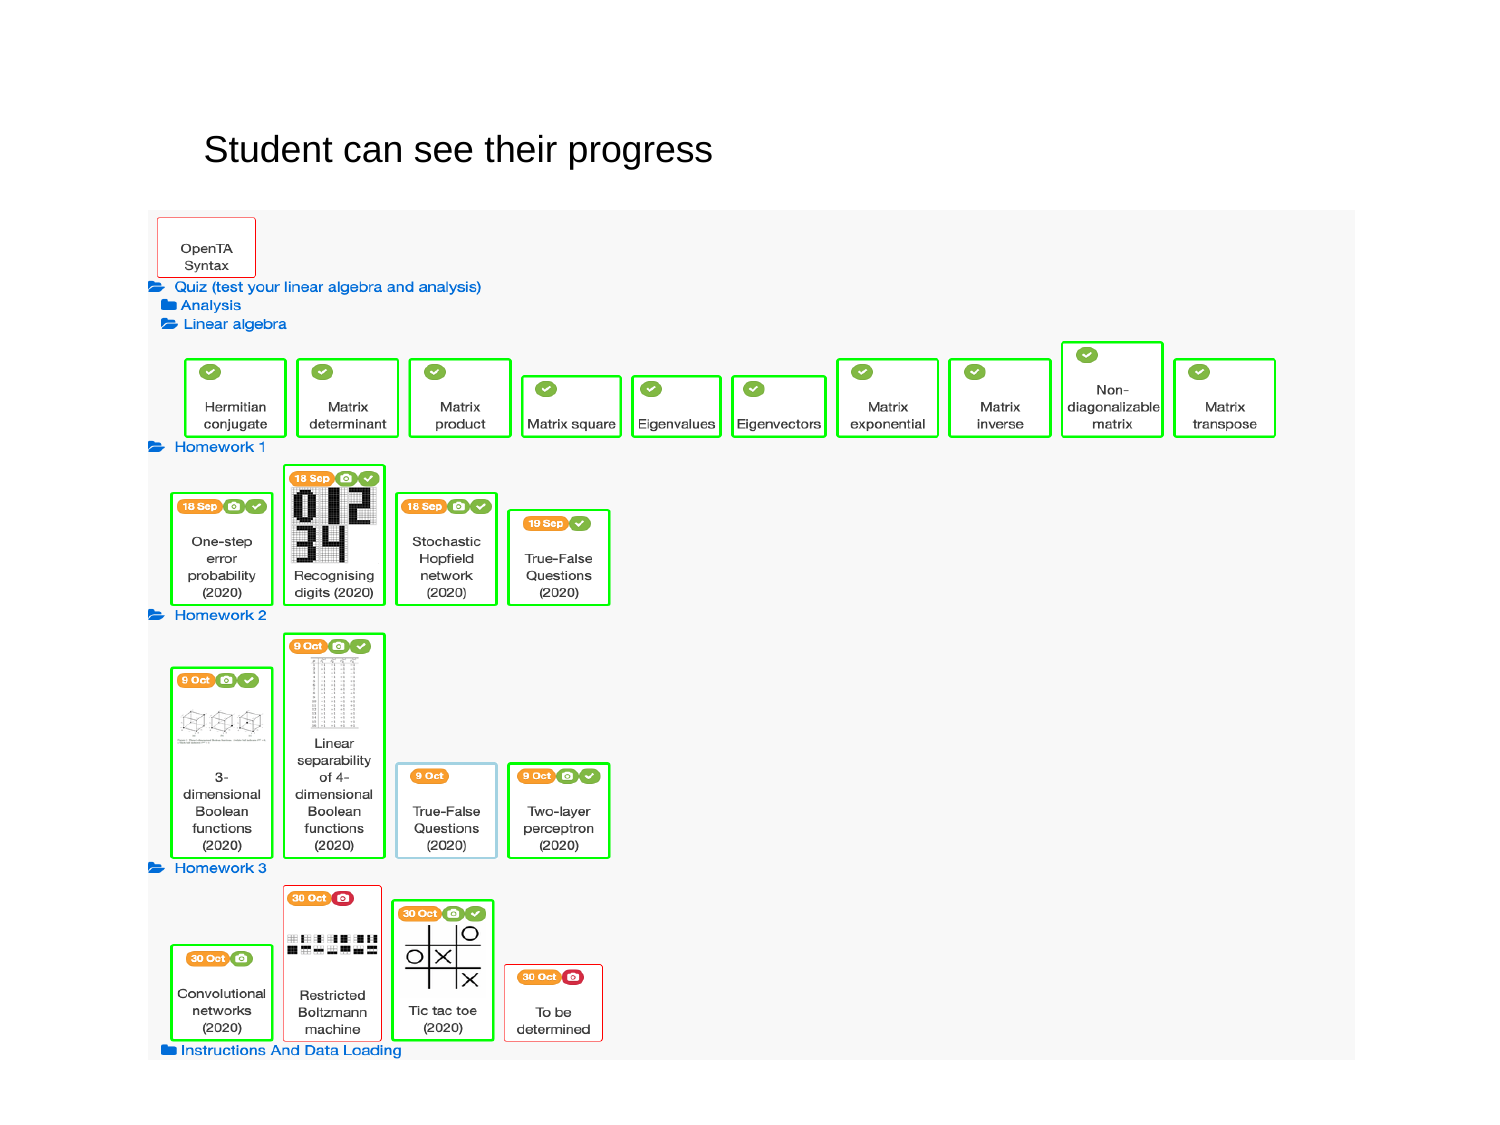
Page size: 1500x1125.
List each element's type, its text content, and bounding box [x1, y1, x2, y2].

picture [129, 207, 1390, 1099]
text_box Student can see their progress [188, 118, 729, 178]
